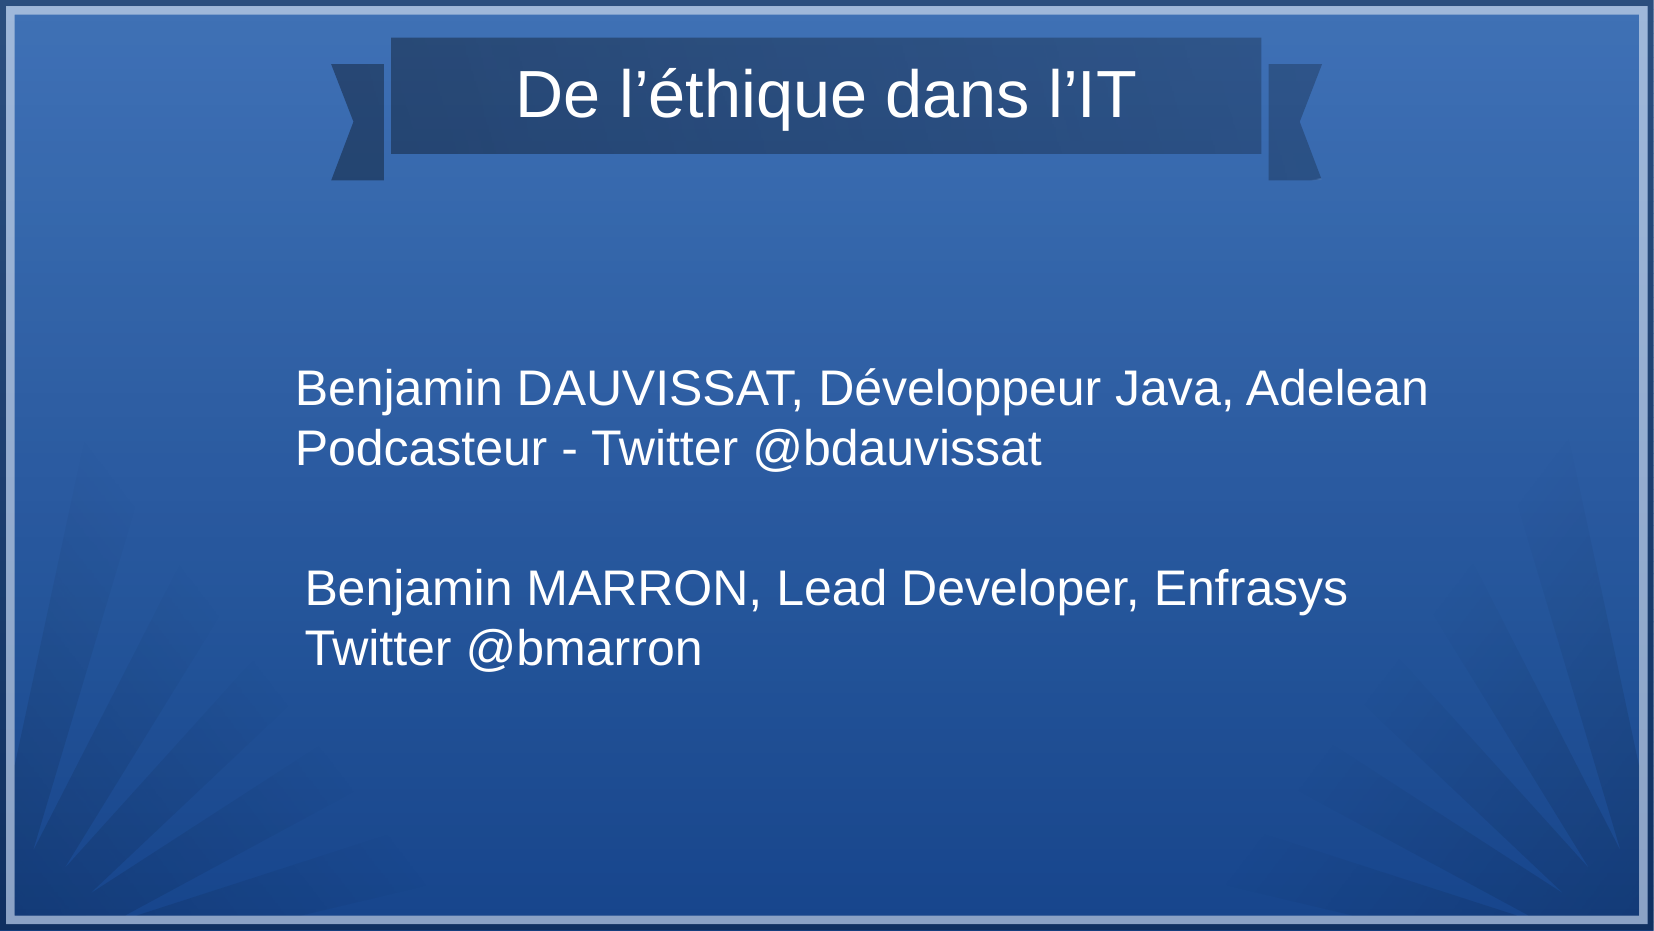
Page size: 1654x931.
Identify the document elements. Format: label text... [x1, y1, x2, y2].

subtitle Benjamin MARRON, Lead Developer, Enfrasys Twitter @bmarron [82, 555, 1571, 677]
title De l’éthique dans l’IT [389, 35, 1264, 154]
text_box Benjamin DAUVISSAT, Développeur Java, Adelean Podcasteur - Twitter @bdauvissat [118, 354, 1607, 476]
